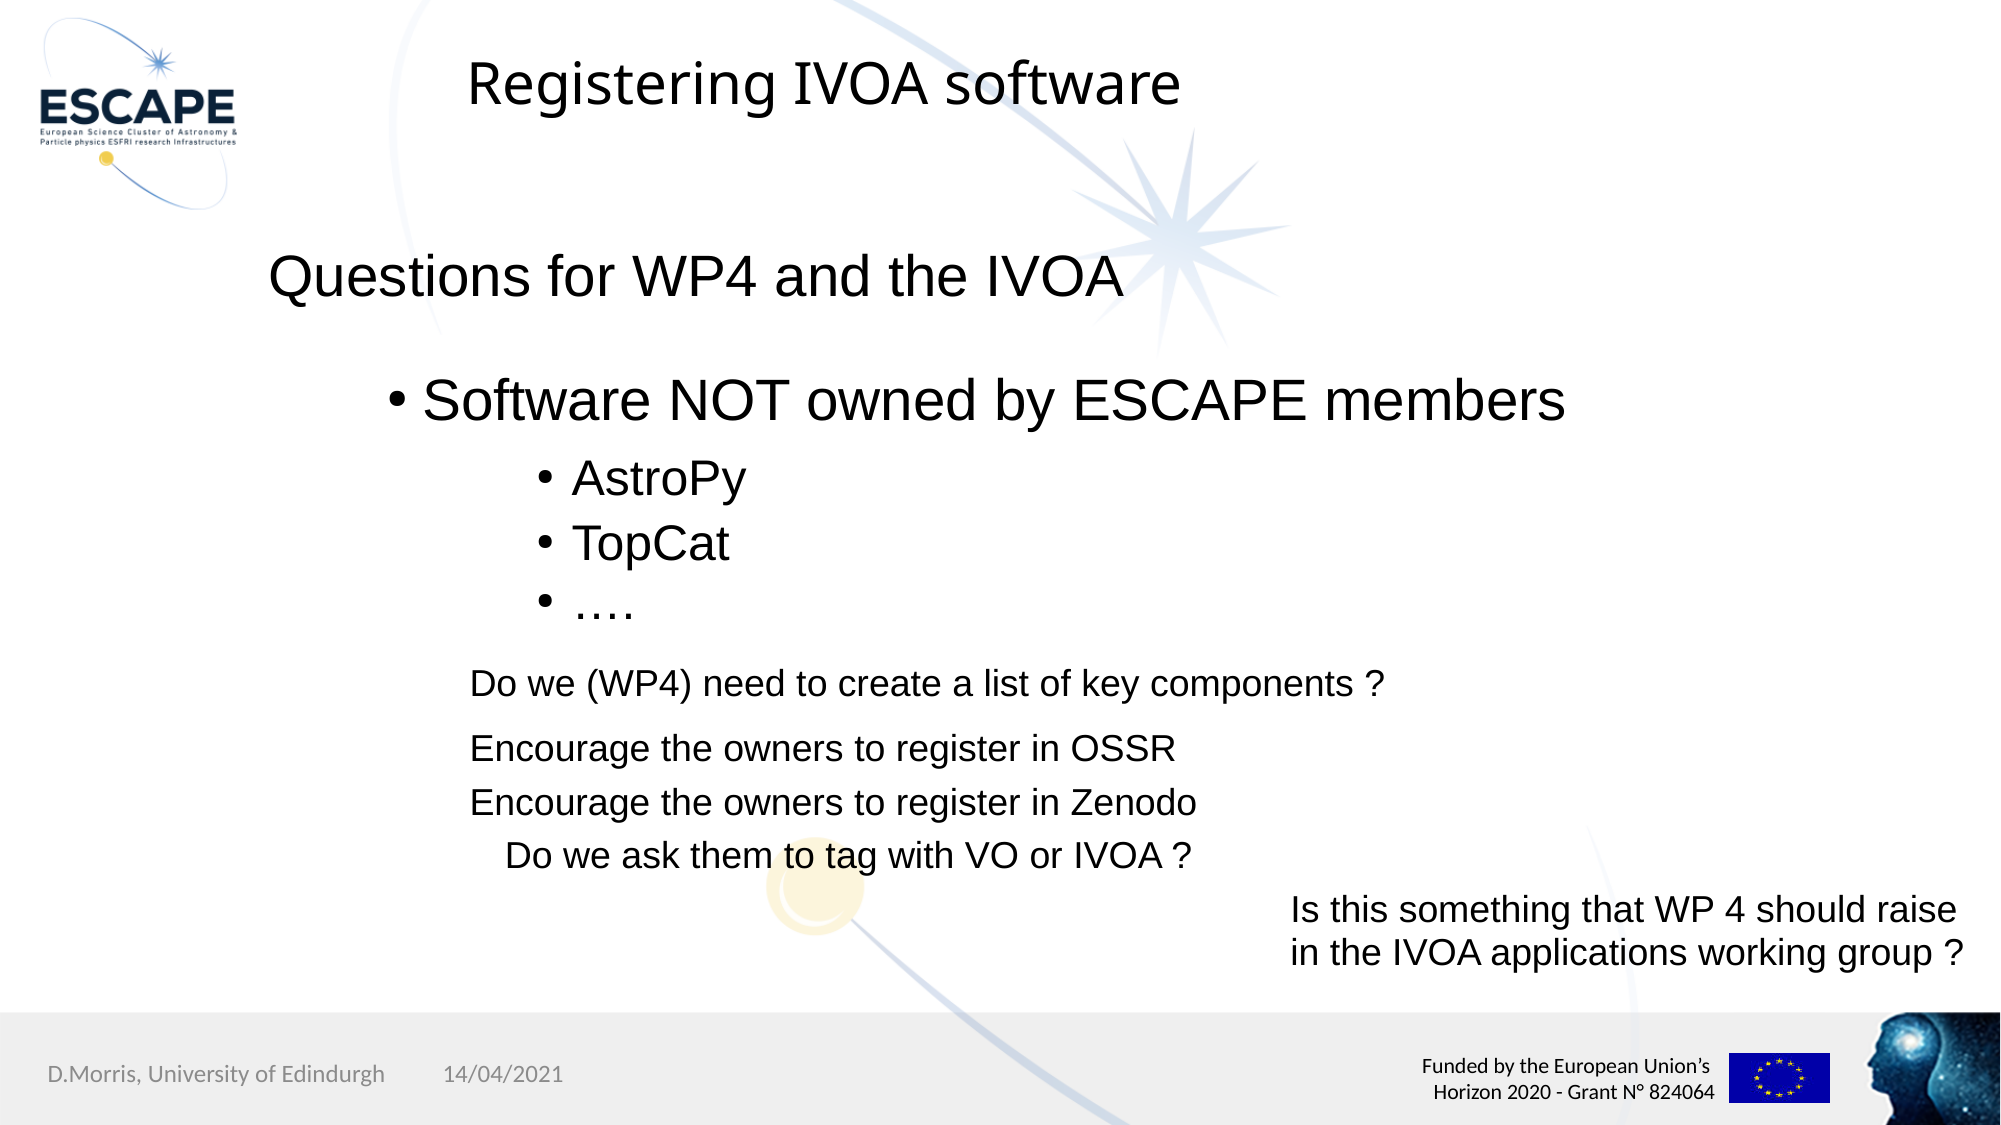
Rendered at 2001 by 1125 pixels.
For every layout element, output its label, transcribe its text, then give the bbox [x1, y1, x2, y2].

picture [0, 0, 2001, 1125]
text_box Questions for WP4 and the IVOA [253, 236, 1141, 317]
text_box Encourage the owners to register in Zenodo [454, 773, 1213, 831]
text_box …. [521, 566, 651, 638]
text_box Software NOT owned by ESCAPE members [372, 360, 1584, 441]
text_box Do we (WP4) need to create a list of key components ? [454, 655, 1401, 713]
title Registering IVOA software [450, 11, 1647, 150]
text_box Encourage the owners to register in OSSR [454, 720, 1192, 778]
text_box AstroPy [521, 442, 762, 514]
slide_number 14/04/2021 [427, 1042, 684, 1103]
text_box Is this something that WP 4 should raise in the IVOA applications working group ? [1275, 881, 1980, 981]
text_box TopCat [521, 507, 745, 579]
footer D.Morris, University of Edindurgh [32, 1042, 414, 1103]
text_box Do we ask them to tag with VO or IVOA ? [490, 826, 1208, 884]
